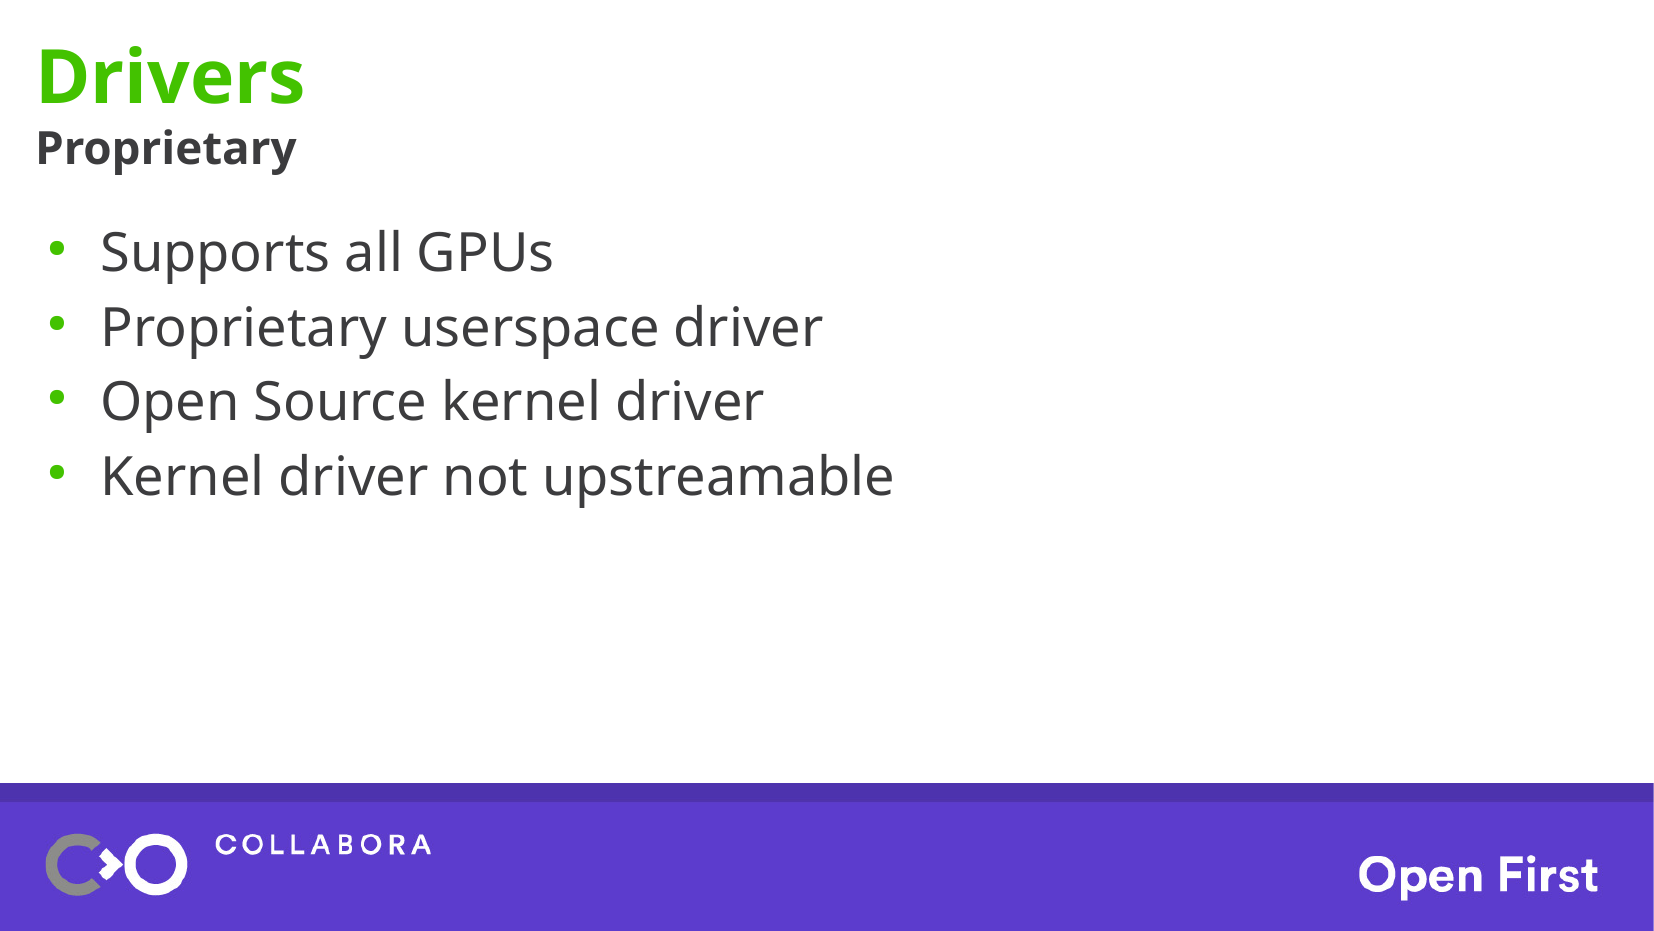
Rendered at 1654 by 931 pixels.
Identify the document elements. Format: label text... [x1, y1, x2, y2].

picture [0, 0, 1654, 931]
title Drivers Proprietary [35, 28, 1608, 193]
list Supports all GPUs Proprietary userspace driver Open Source kernel driver Kernel driver not upstreamable [29, 207, 1602, 851]
